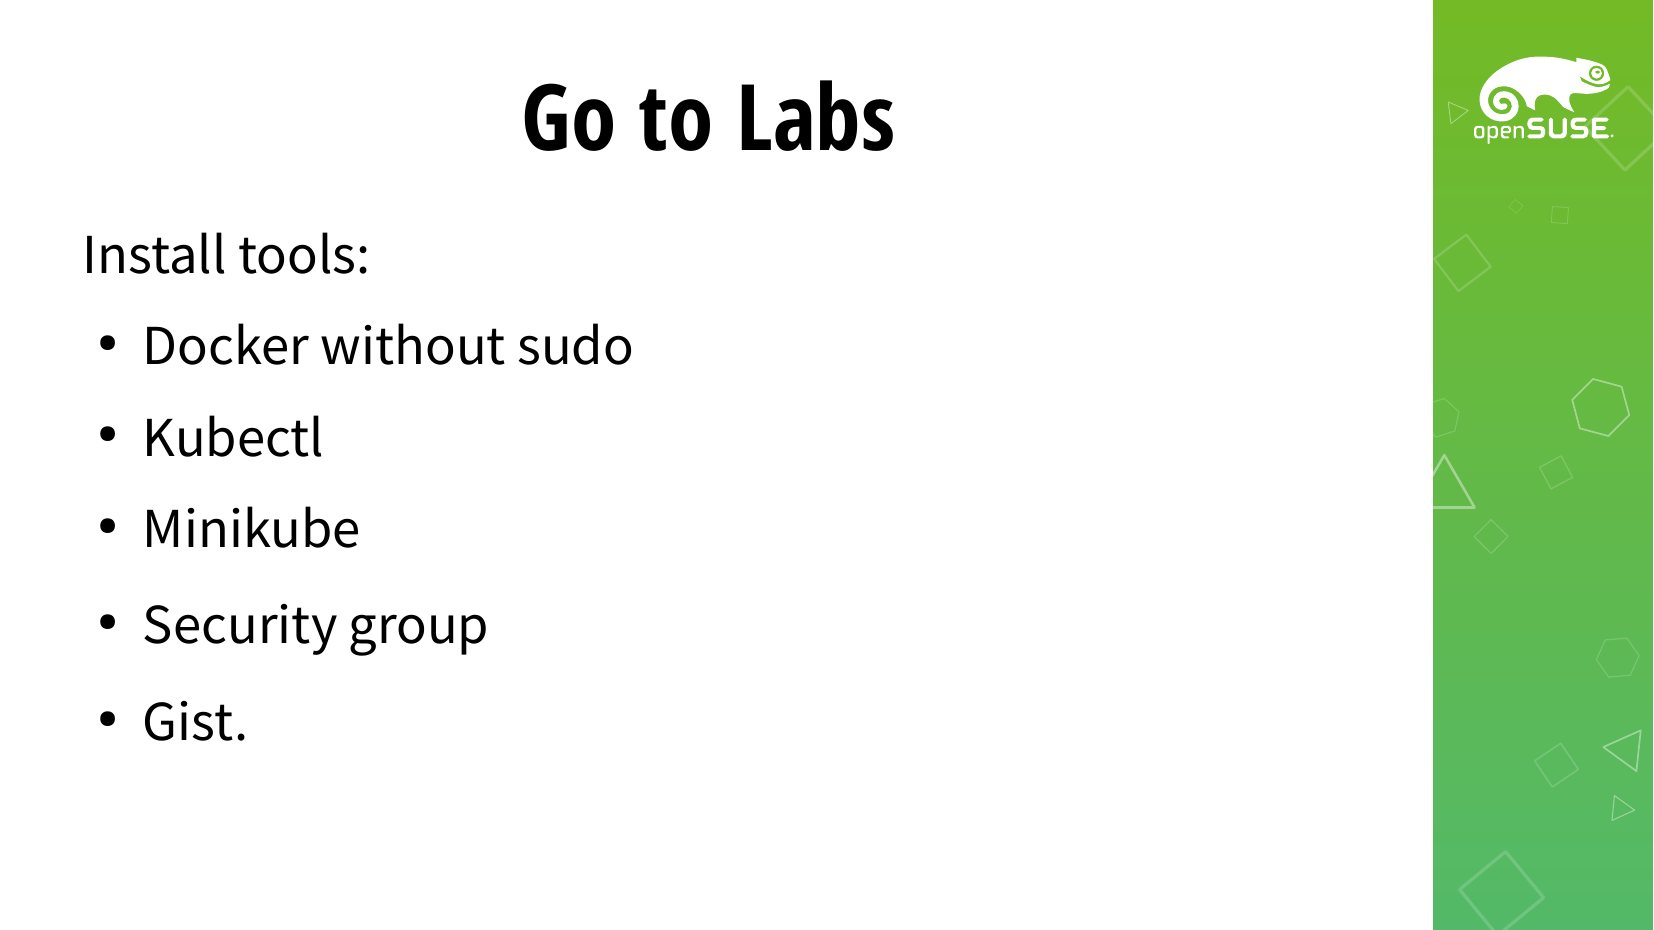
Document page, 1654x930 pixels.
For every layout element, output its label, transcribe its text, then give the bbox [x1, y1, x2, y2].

title Go to Labs [82, 37, 1336, 193]
list Install tools: Docker without sudo Kubectl Minikube Security group Gist. [82, 217, 1336, 757]
